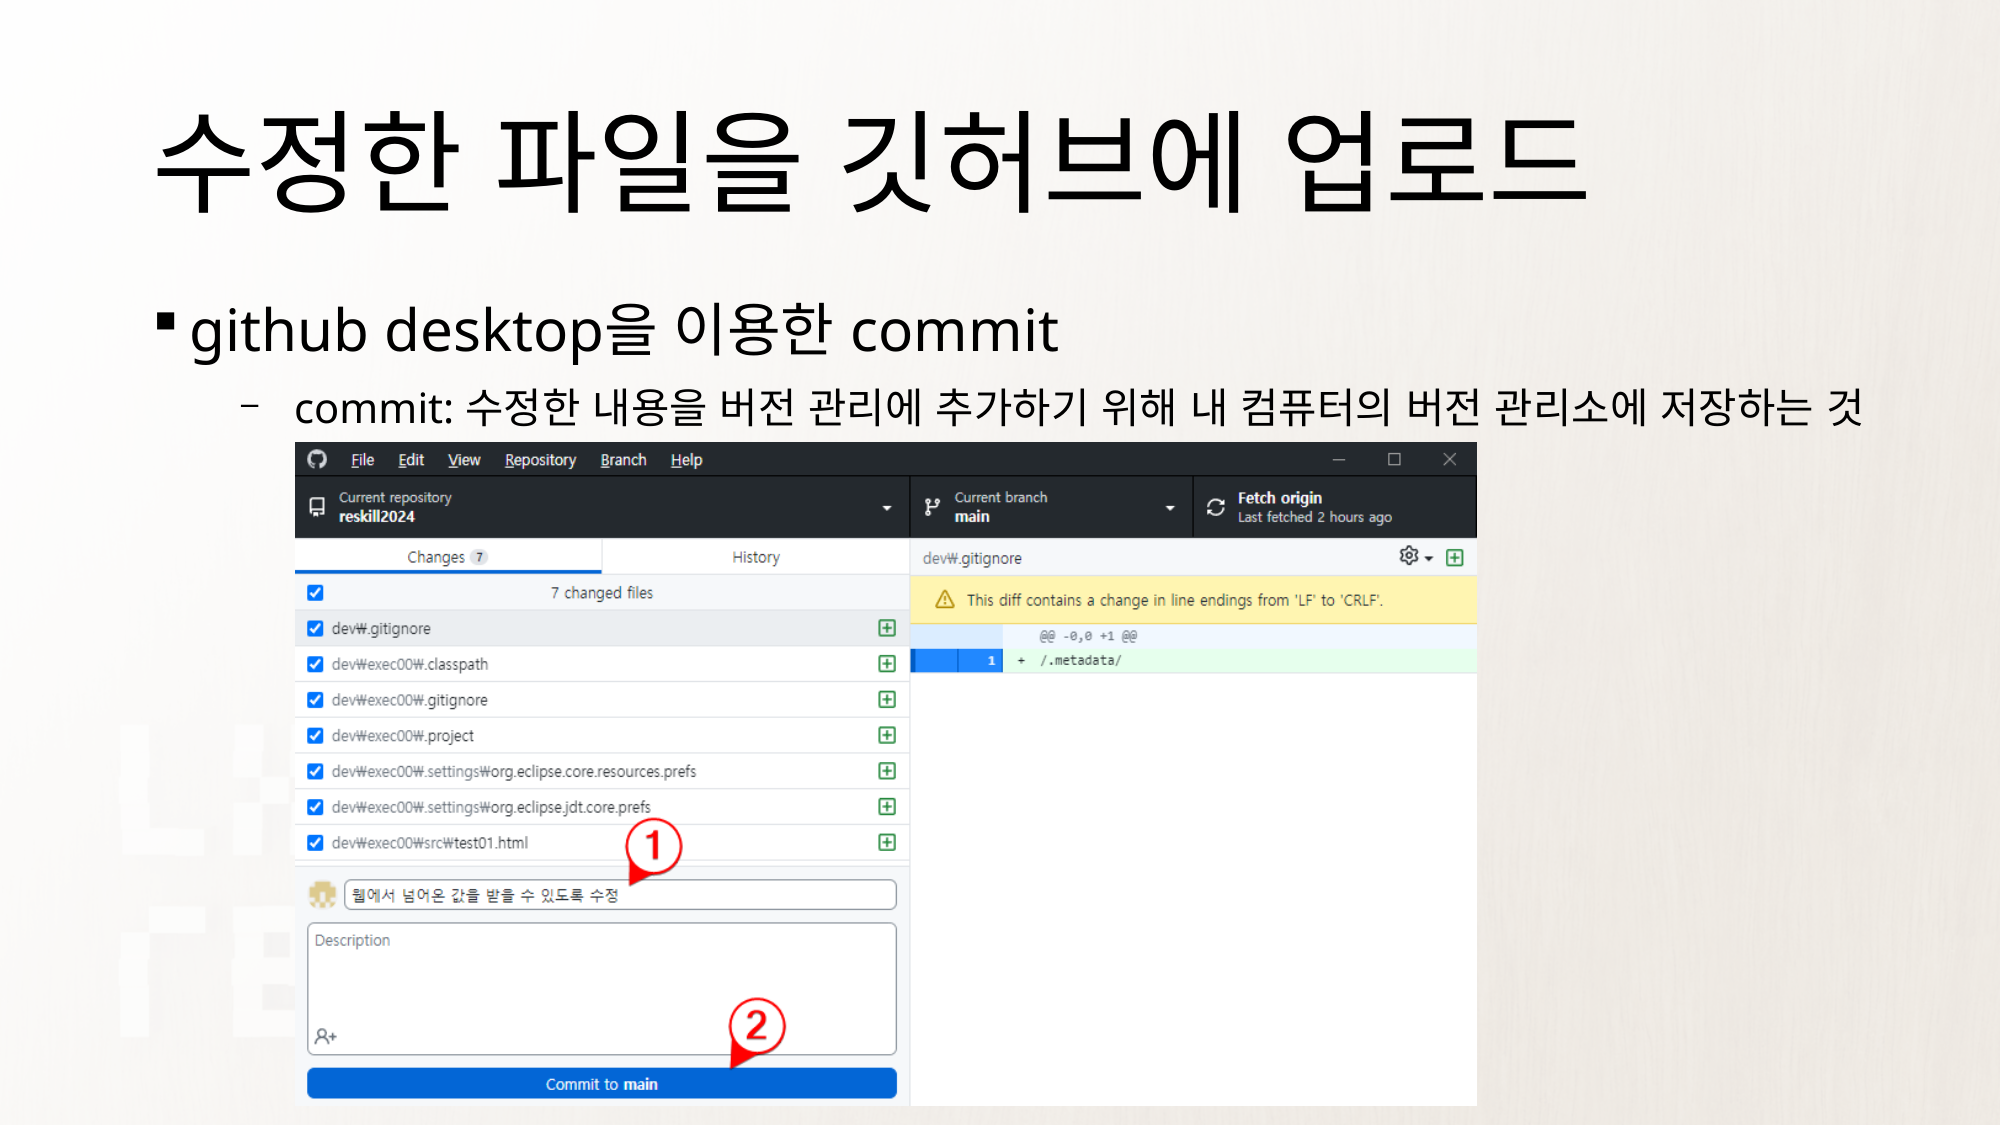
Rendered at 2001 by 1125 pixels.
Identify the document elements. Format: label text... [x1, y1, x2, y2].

picture [295, 442, 1477, 1106]
list github desktop을 이용한 commit commit: 수정한 내용을 버전 관리에 추가하기 위해 내 컴퓨터의 버전 관리소에 저장하는 것 [137, 293, 1979, 461]
title 수정한 파일을 깃허브에 업로드 [137, 59, 1863, 278]
